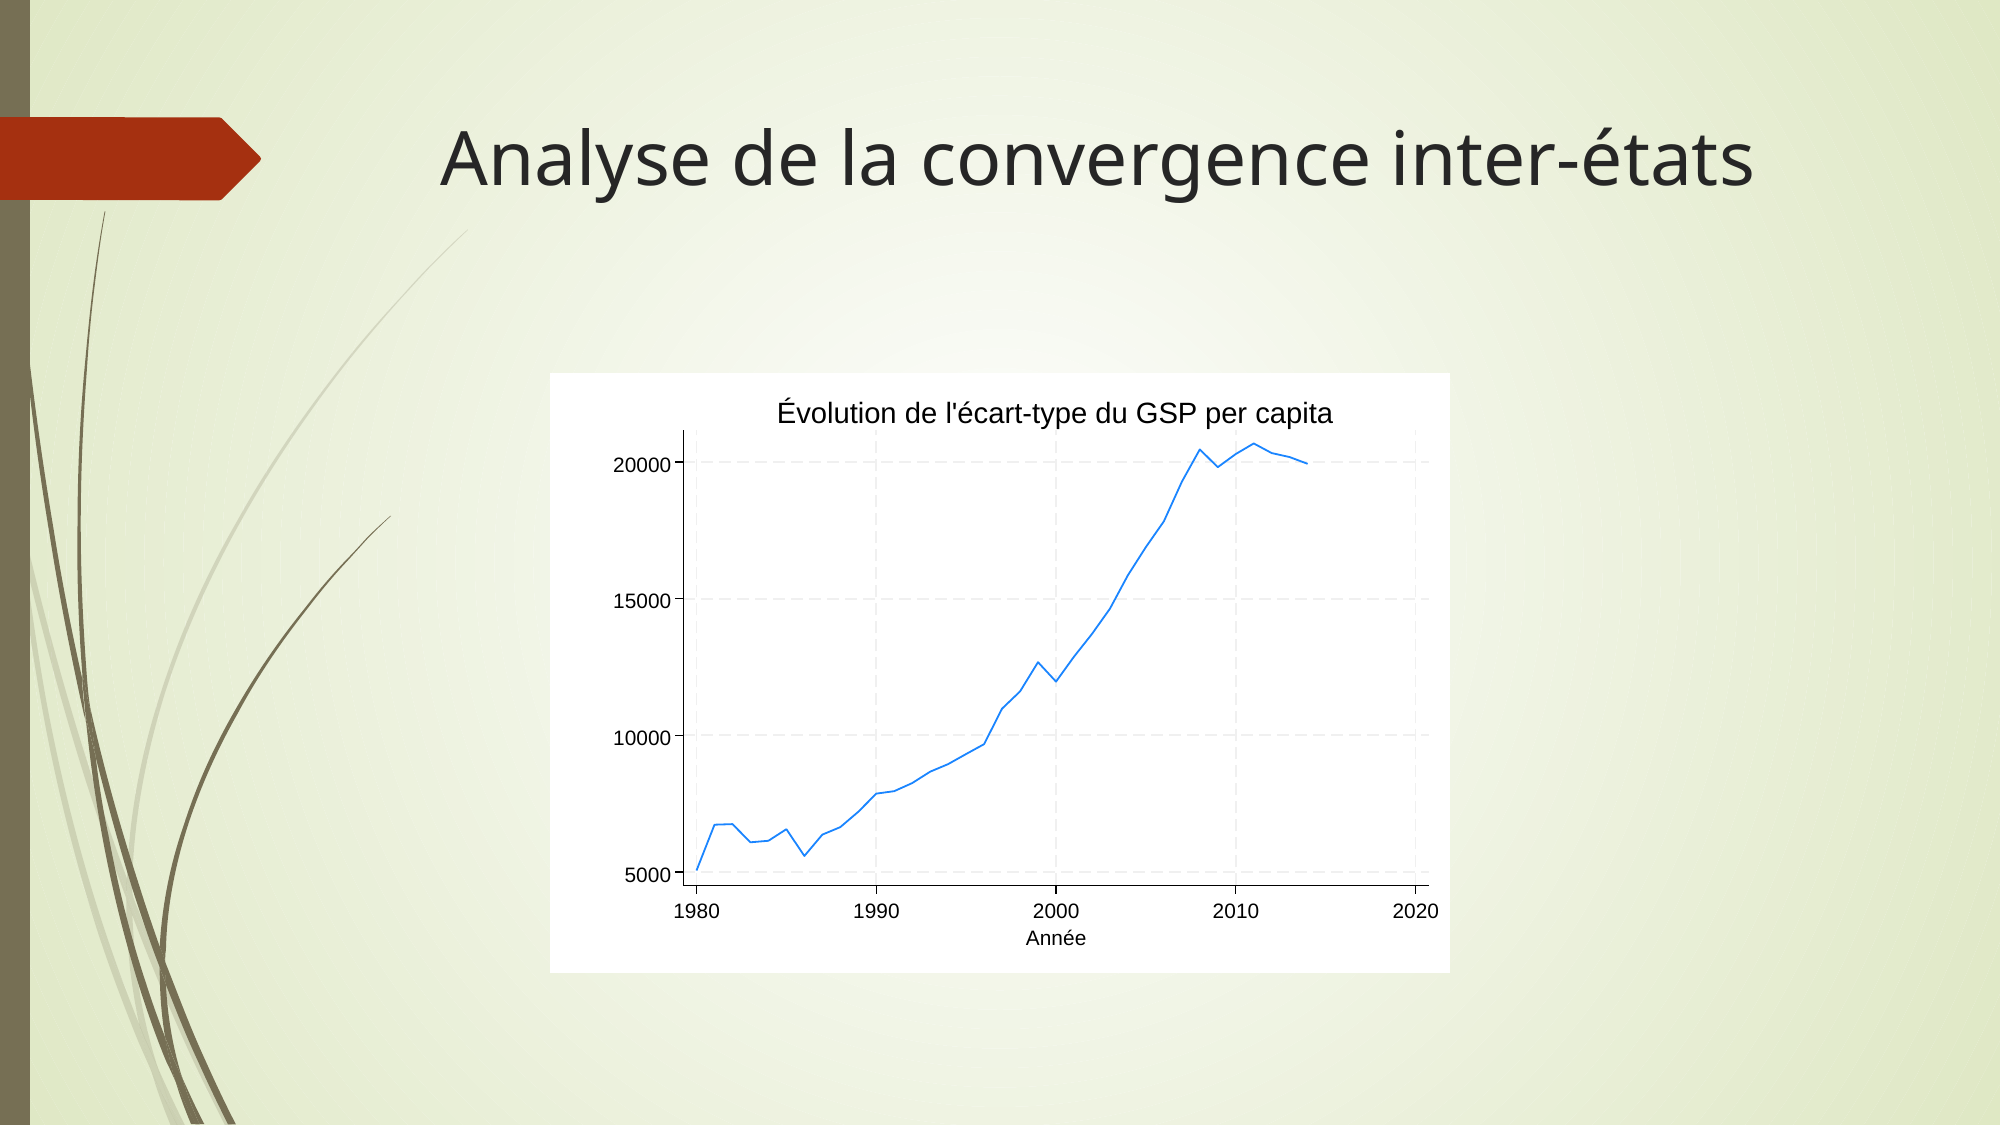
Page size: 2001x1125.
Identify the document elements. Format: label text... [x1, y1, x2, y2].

title Analyse de la convergence inter-états [425, 102, 1888, 313]
picture [549, 372, 1451, 973]
